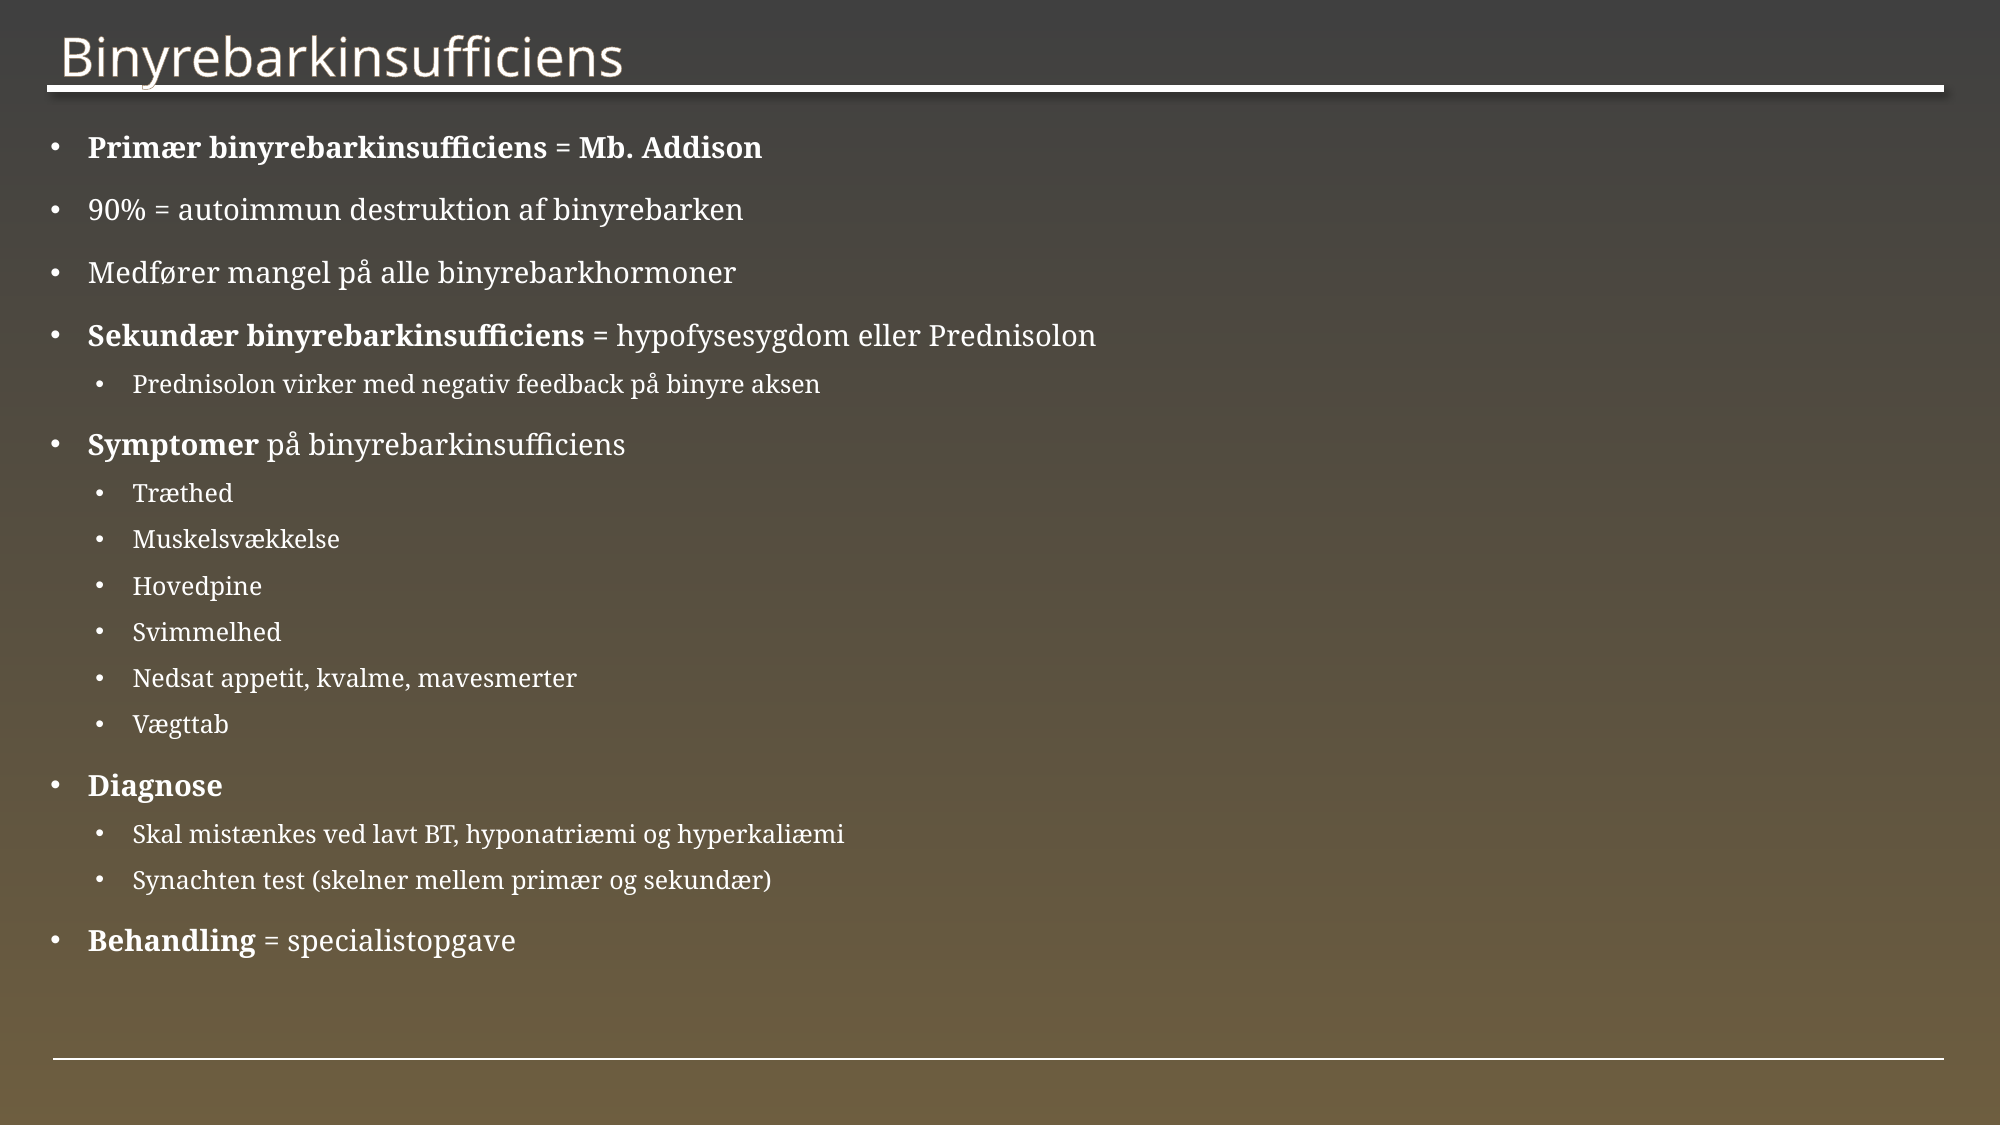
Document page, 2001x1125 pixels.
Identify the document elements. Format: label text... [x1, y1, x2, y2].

list Primær binyrebarkinsufficiens = Mb. Addison 90% = autoimmun destruktion af binyrebarken Medfører mangel på alle binyrebarkhormoner Sekundær binyrebarkinsufficiens = hypofysesygdom eller Prednisolon Prednisolon virker med negativ feedback på binyre aksen Symptomer på binyrebarkinsufficiens Træthed Muskelsvækkelse Hovedpine Svimmelhed Nedsat appetit, kvalme, mavesmerter Vægttab Diagnose Skal mistænkes ved lavt BT, hyponatriæmi og hyperkaliæmi Synachten test (skelner mellem primær og sekundær) Behandling = specialistopgave [50, 121, 1942, 1004]
title Binyrebarkinsufficiens [59, 29, 1021, 89]
